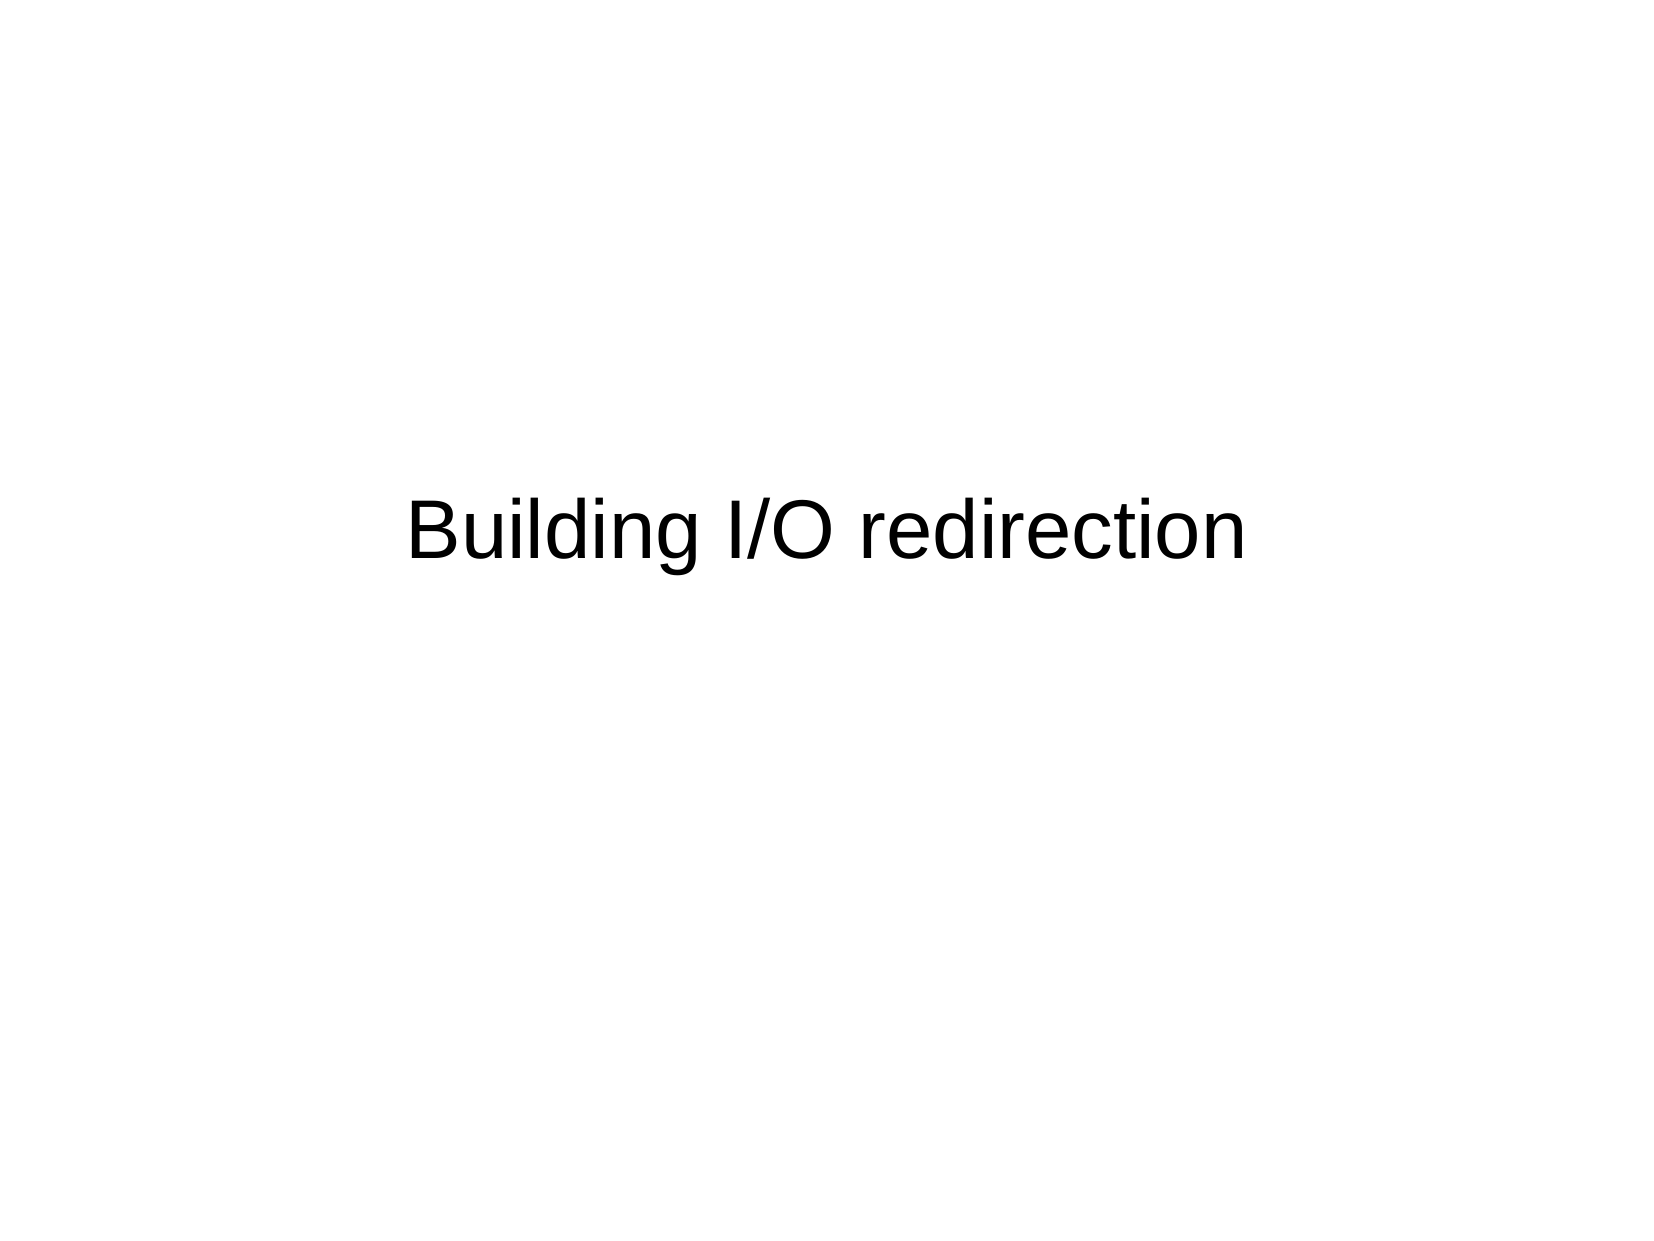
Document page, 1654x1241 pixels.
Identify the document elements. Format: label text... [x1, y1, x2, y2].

subtitle Building I/O redirection [82, 49, 1571, 1010]
